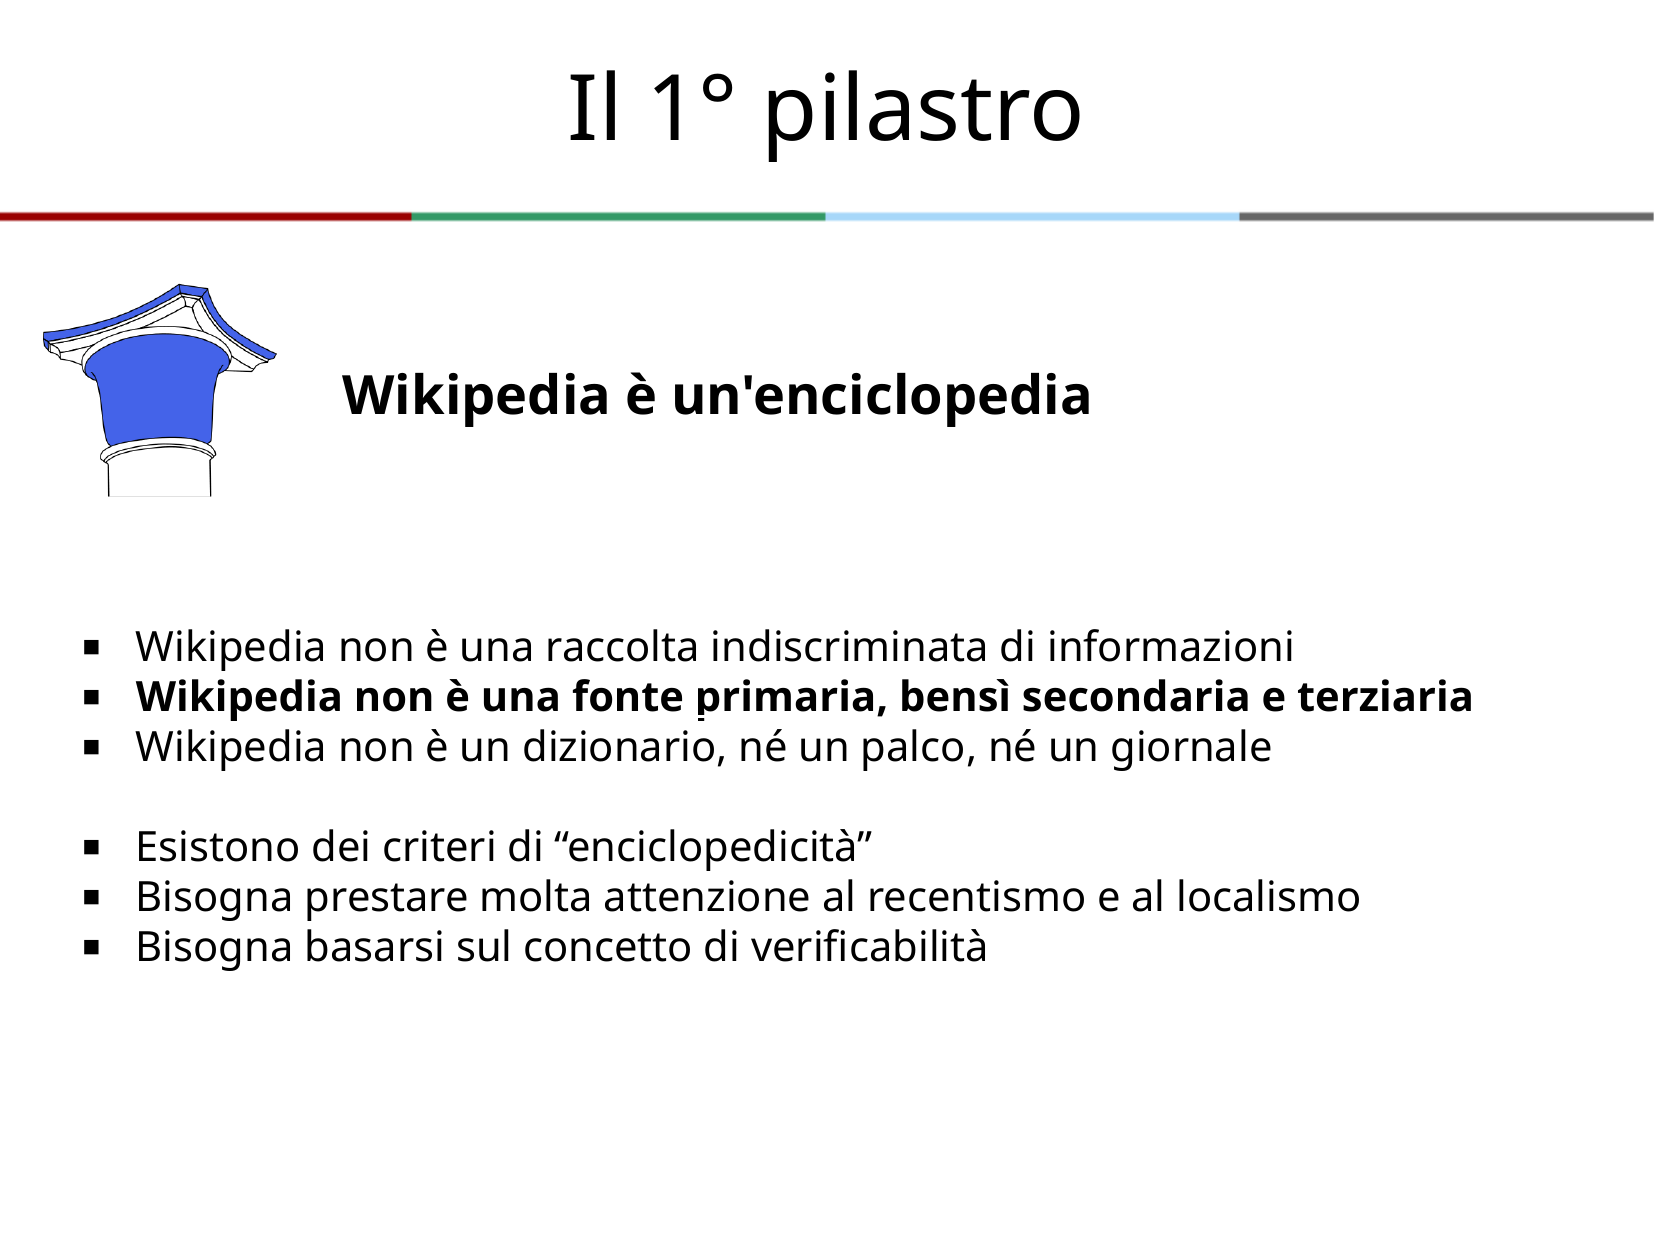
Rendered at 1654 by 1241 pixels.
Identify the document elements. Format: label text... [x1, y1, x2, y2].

text_box Wikipedia è un'enciclopedia [342, 360, 1607, 455]
picture [41, 283, 278, 497]
picture [0, 200, 1654, 235]
text_box Wikipedia non è una raccolta indiscriminata di informazioni Wikipedia non è una fonte primaria, bensì secondaria e terziaria Wikipedia non è un dizionario, né un palco, né un giornale Esistono dei criteri di “enciclopedicità” Bisogna prestare molta attenzione al recentismo e al localismo Bisogna basarsi sul concetto di verificabilità [64, 620, 1542, 1187]
text_box Il 1° pilastro [82, 0, 1571, 200]
